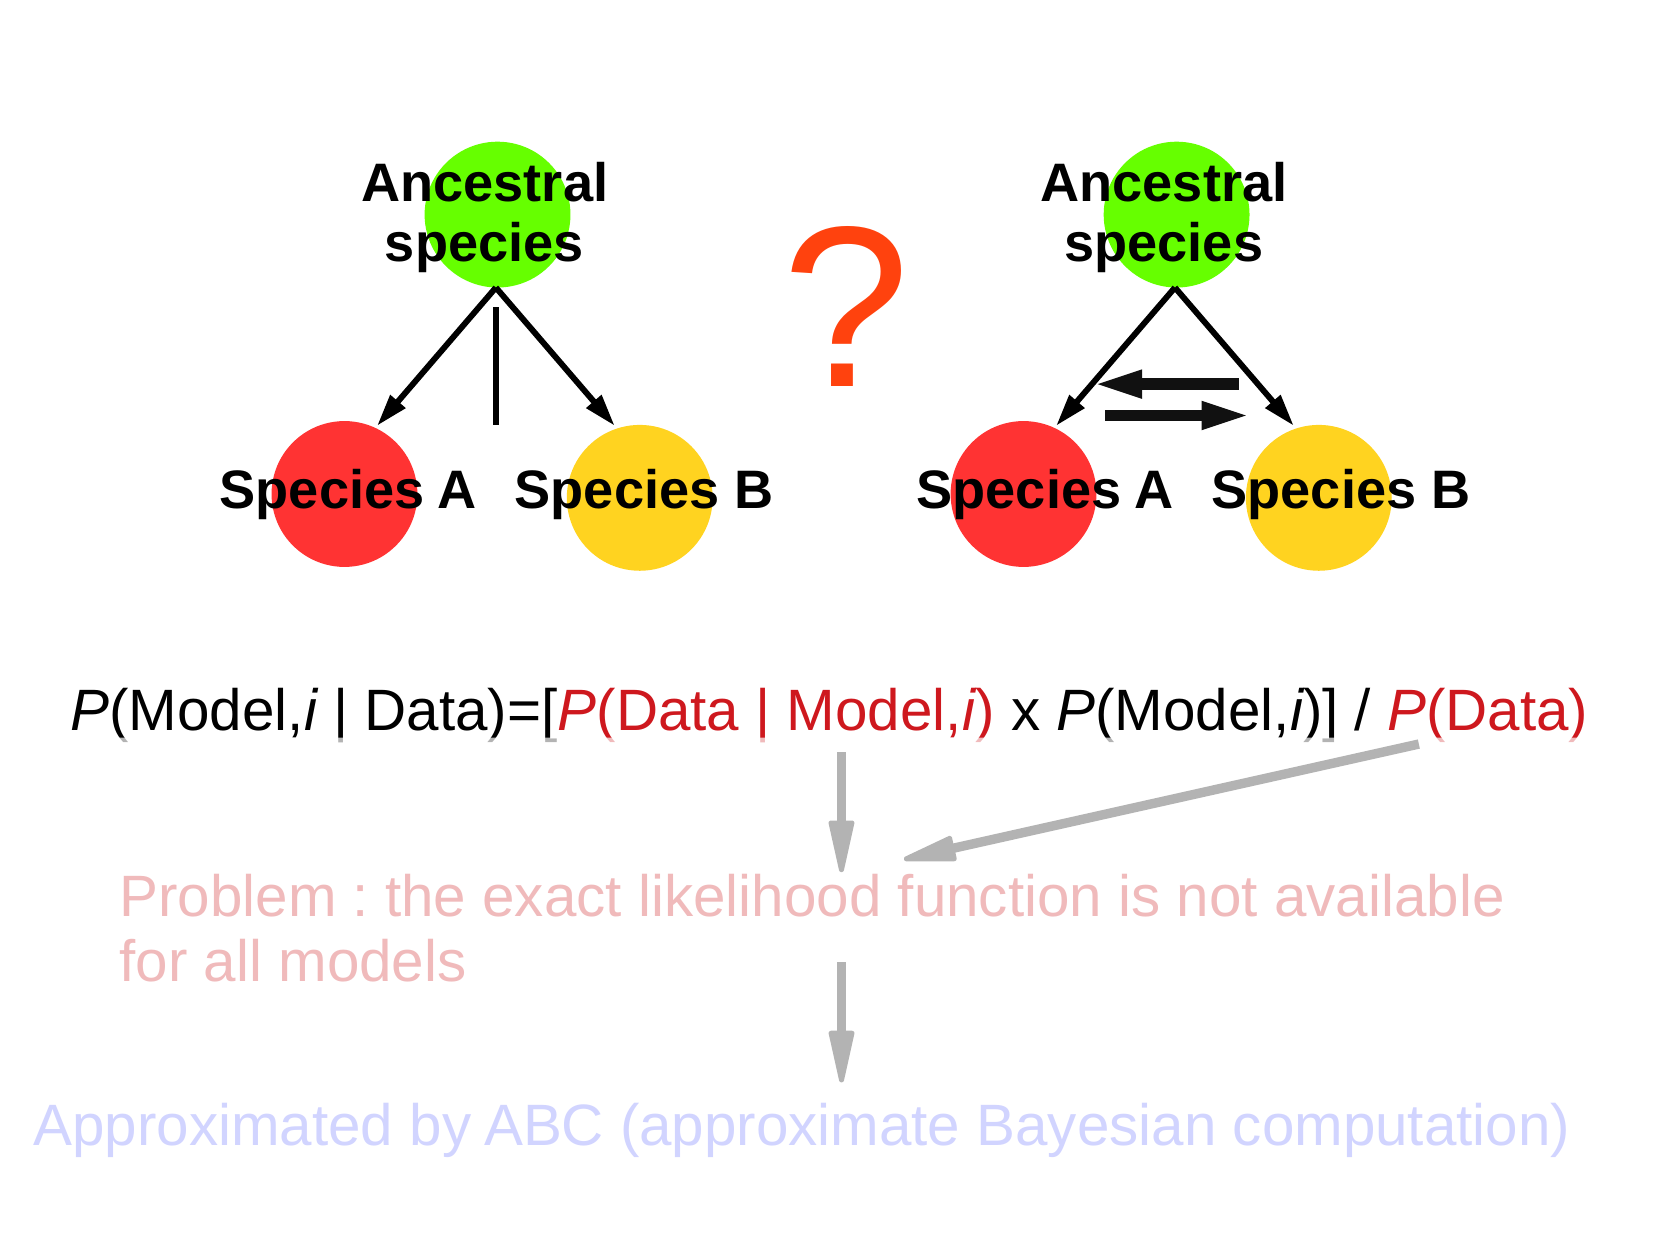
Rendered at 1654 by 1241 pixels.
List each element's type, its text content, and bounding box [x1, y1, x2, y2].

text_box Approximated by ABC (approximate Bayesian computation) [18, 1085, 1629, 1231]
text_box [959, 528, 1089, 567]
text_box [1148, 282, 1205, 288]
text_box Species B [1196, 451, 1487, 528]
text_box [1262, 424, 1375, 451]
text_box [964, 421, 1083, 451]
text_box [469, 282, 526, 288]
text_box Ancestral species [1025, 144, 1324, 282]
text_box [1252, 528, 1386, 571]
text_box P(Model,i | Data)=[P(Data | Model,i) x P(Model,i)] / P(Data) [55, 670, 1604, 737]
text_box Species A [901, 451, 1189, 528]
text_box [583, 424, 696, 451]
text_box Ancestral species [346, 144, 645, 282]
text_box ? [767, 171, 925, 443]
text_box [285, 421, 404, 451]
text_box Species B [499, 451, 790, 528]
text_box Species A [204, 451, 493, 528]
text_box [573, 528, 707, 571]
text_box [279, 528, 409, 567]
text_box [14, 737, 1614, 1225]
